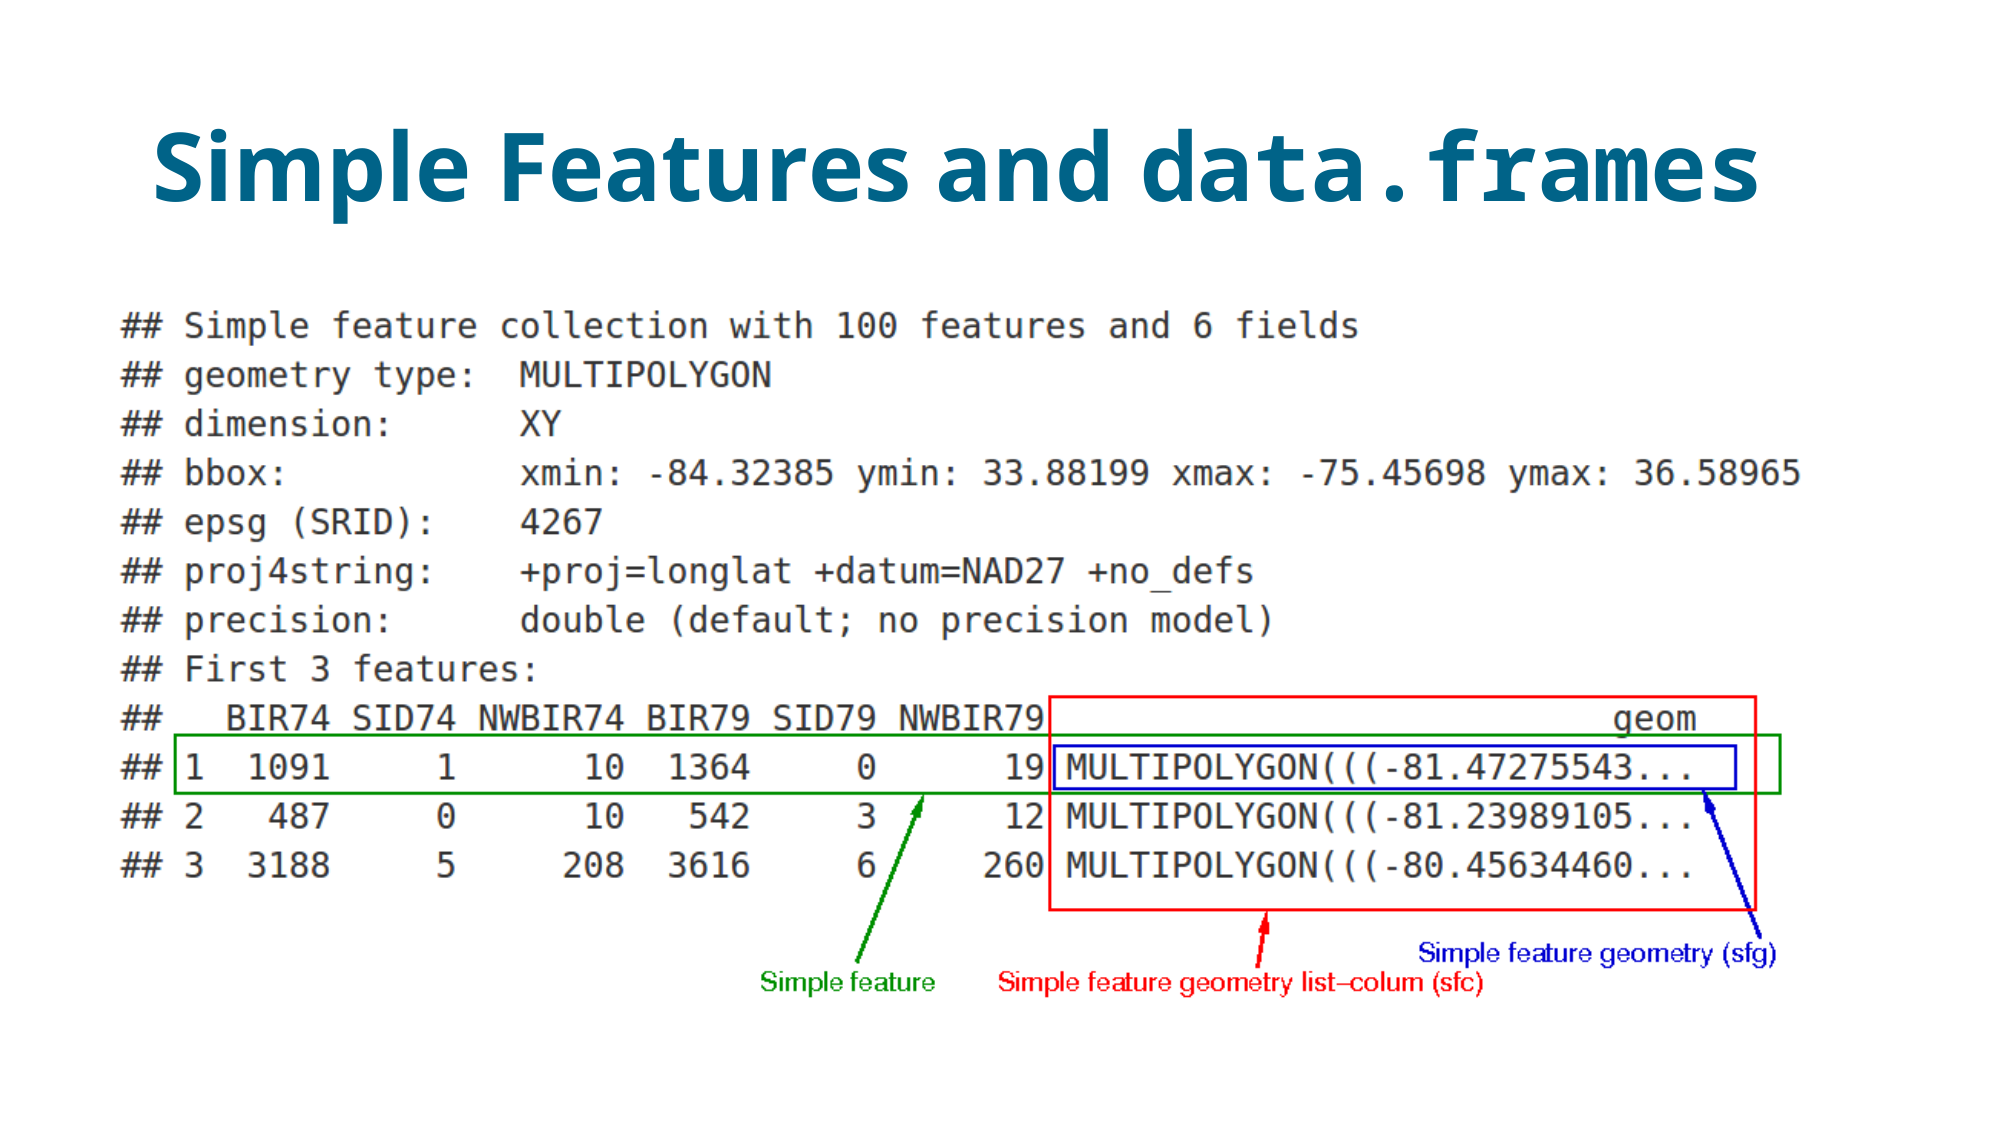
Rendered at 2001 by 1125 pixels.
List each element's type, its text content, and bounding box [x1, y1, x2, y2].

picture [108, 277, 1831, 999]
title Simple Features and data.frames [137, 50, 1892, 278]
